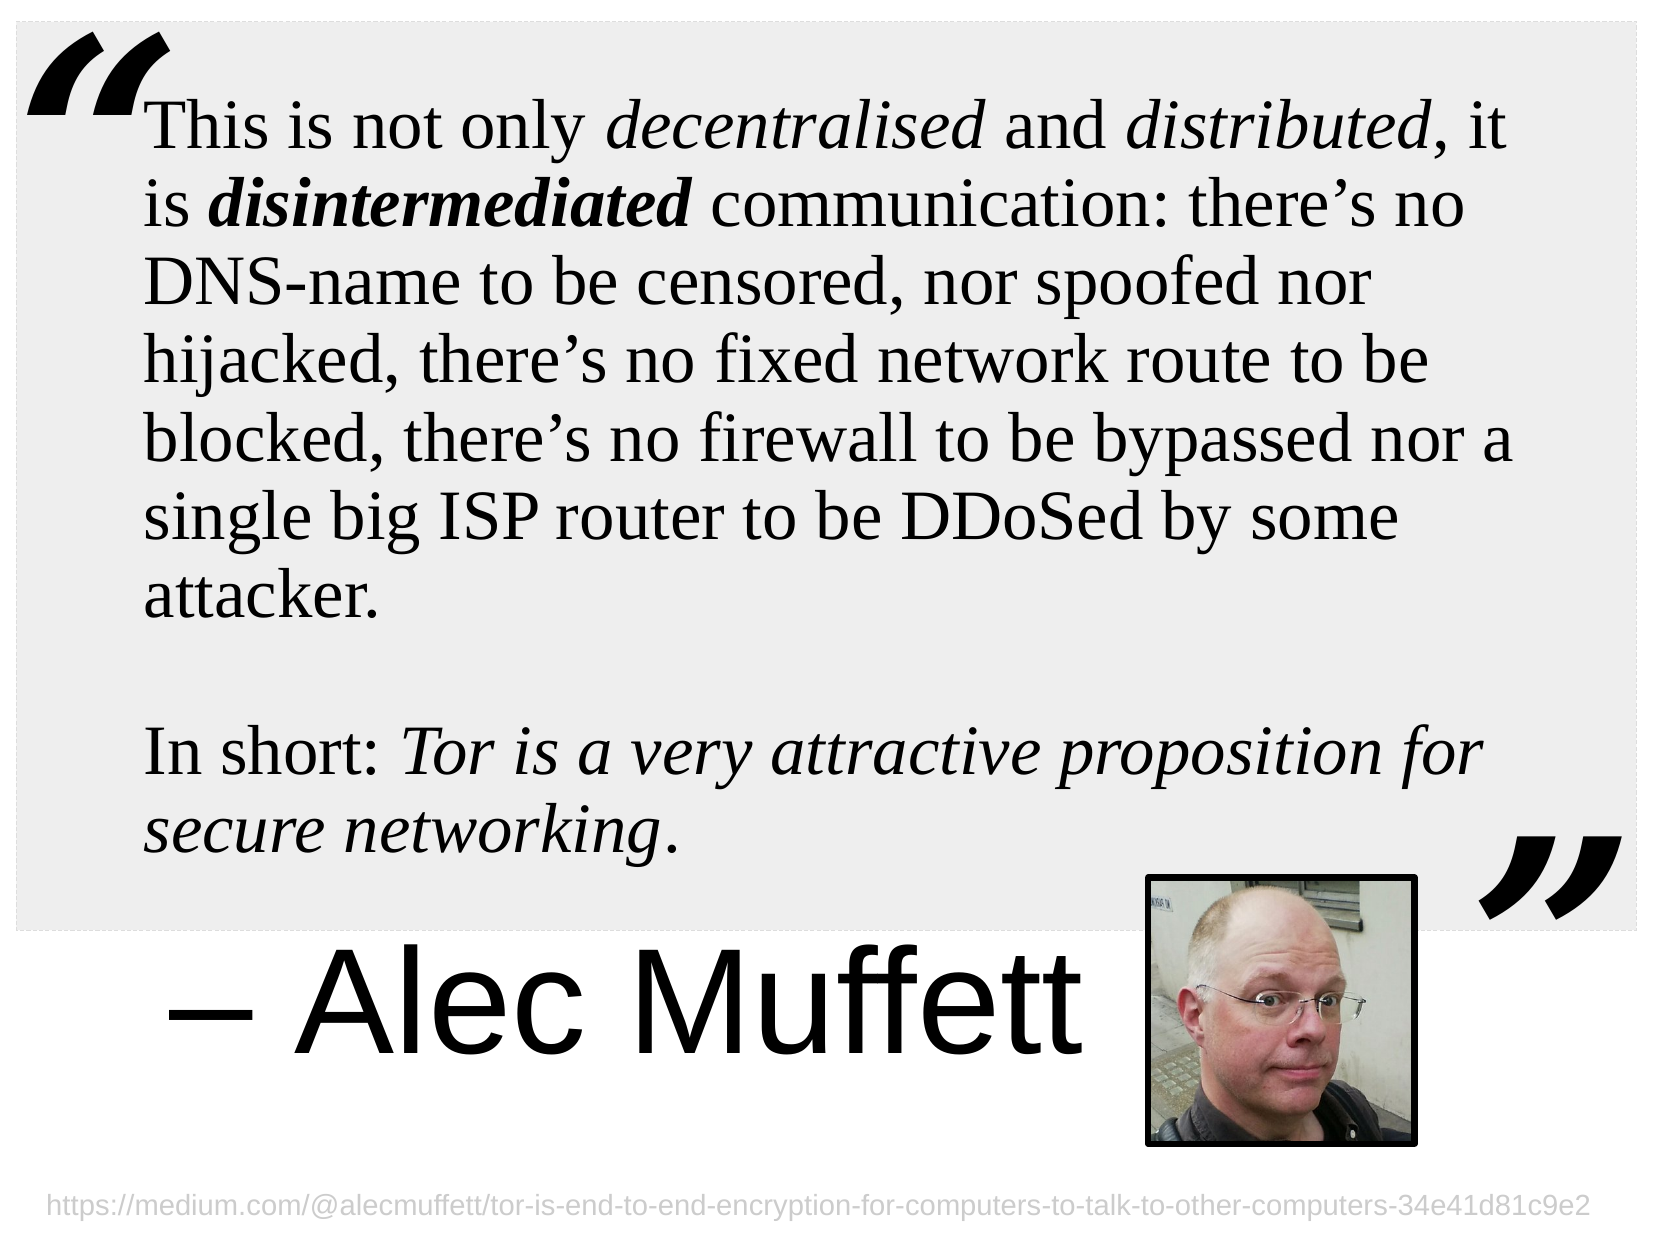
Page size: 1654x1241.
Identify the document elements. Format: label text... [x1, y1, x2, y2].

text_box https://medium.com/@alecmuffett/tor-is-end-to-end-encryption-for-computers-to-talk-to-other-computers-34e41d81c9e2 [31, 1181, 1622, 1229]
subtitle This is not only decentralised and distributed, it is disintermediated communication: there’s no DNS-name to be censored, nor spoofed nor hijacked, there’s no fixed network route to be blocked, there’s no firewall to be bypassed nor a single big ISP router to be DDoSed by some attacker. In short: Tor is a very attractive proposition for secure networking. [143, 85, 1562, 868]
picture [1151, 880, 1412, 1141]
text_box “ [1, 0, 191, 325]
text_box [16, 325, 1455, 931]
text_box – Alec Muffett [154, 910, 1111, 1094]
text_box ” [1455, 767, 1653, 1126]
text_box [191, 21, 1637, 767]
